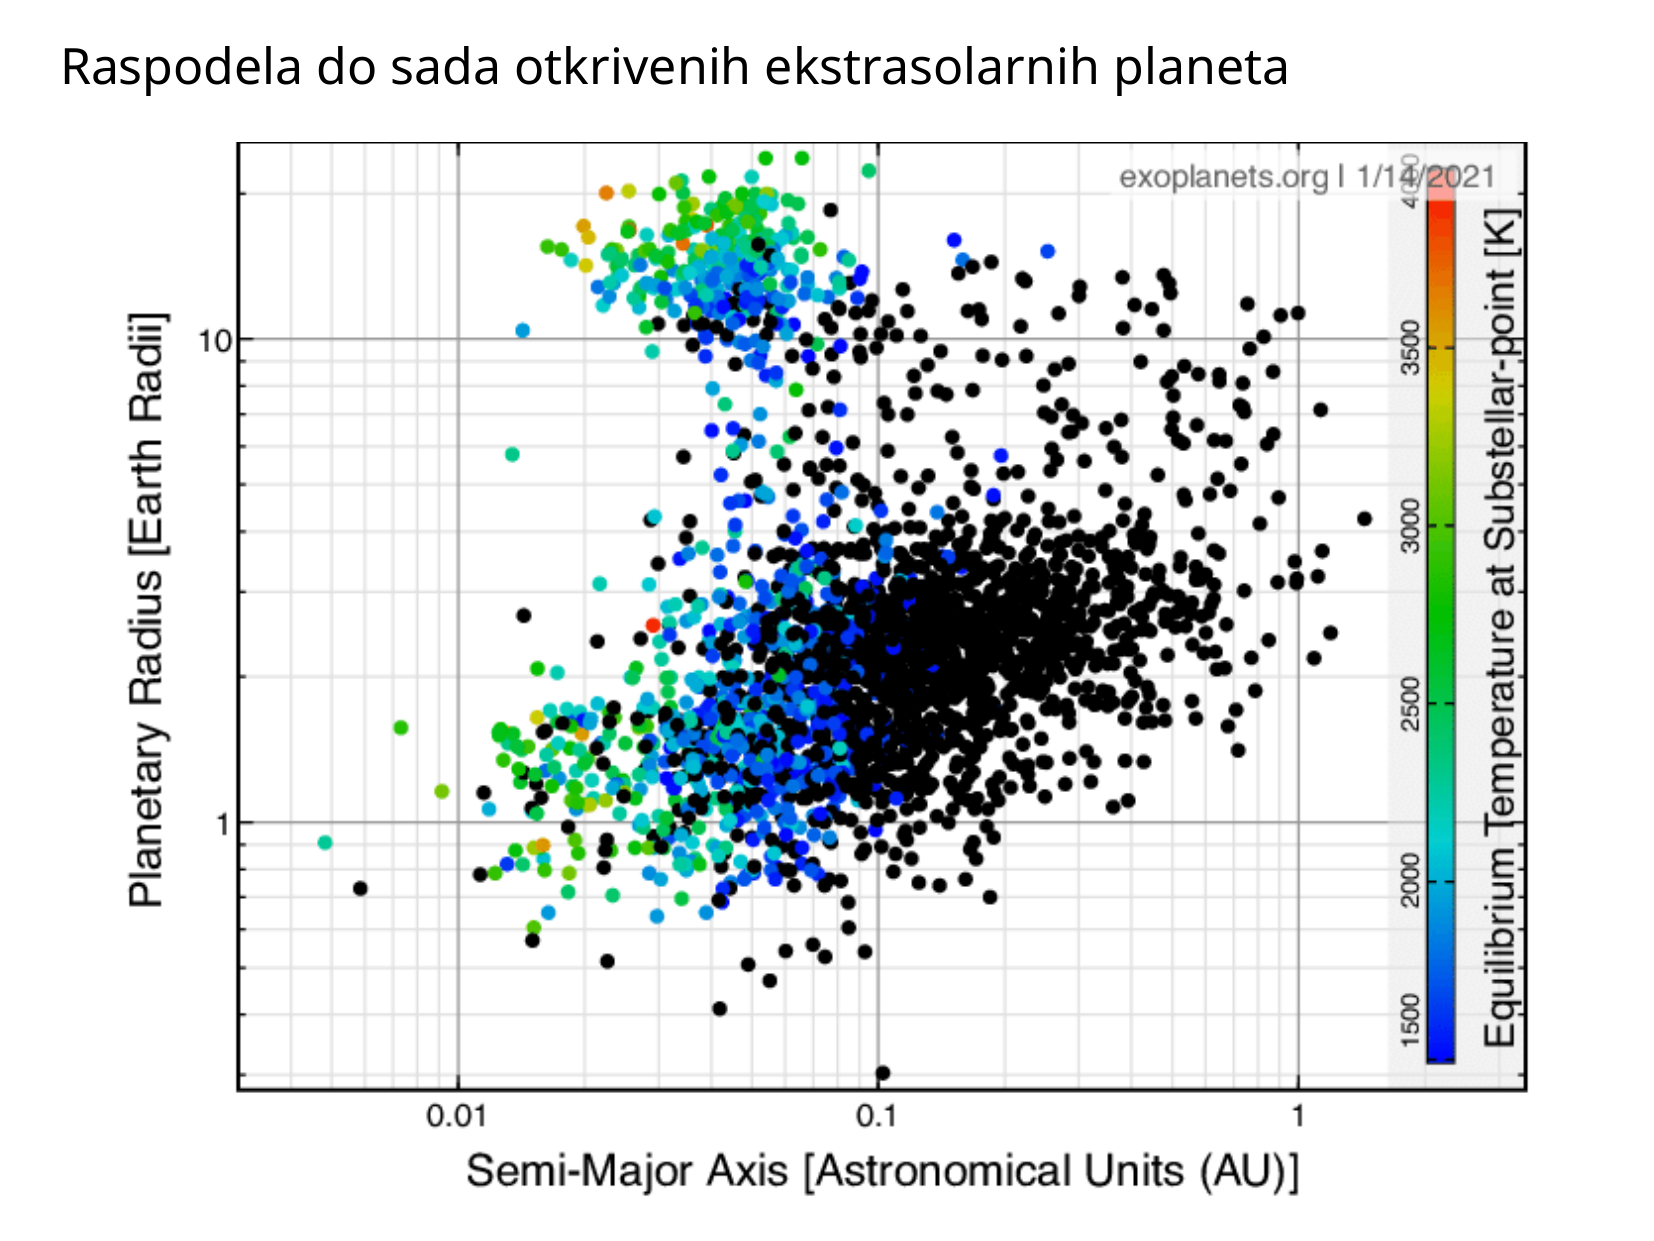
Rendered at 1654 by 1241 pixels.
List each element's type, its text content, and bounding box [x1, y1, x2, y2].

picture [114, 142, 1540, 1198]
title Raspodela do sada otkrivenih ekstrasolarnih planeta [59, 17, 1648, 113]
